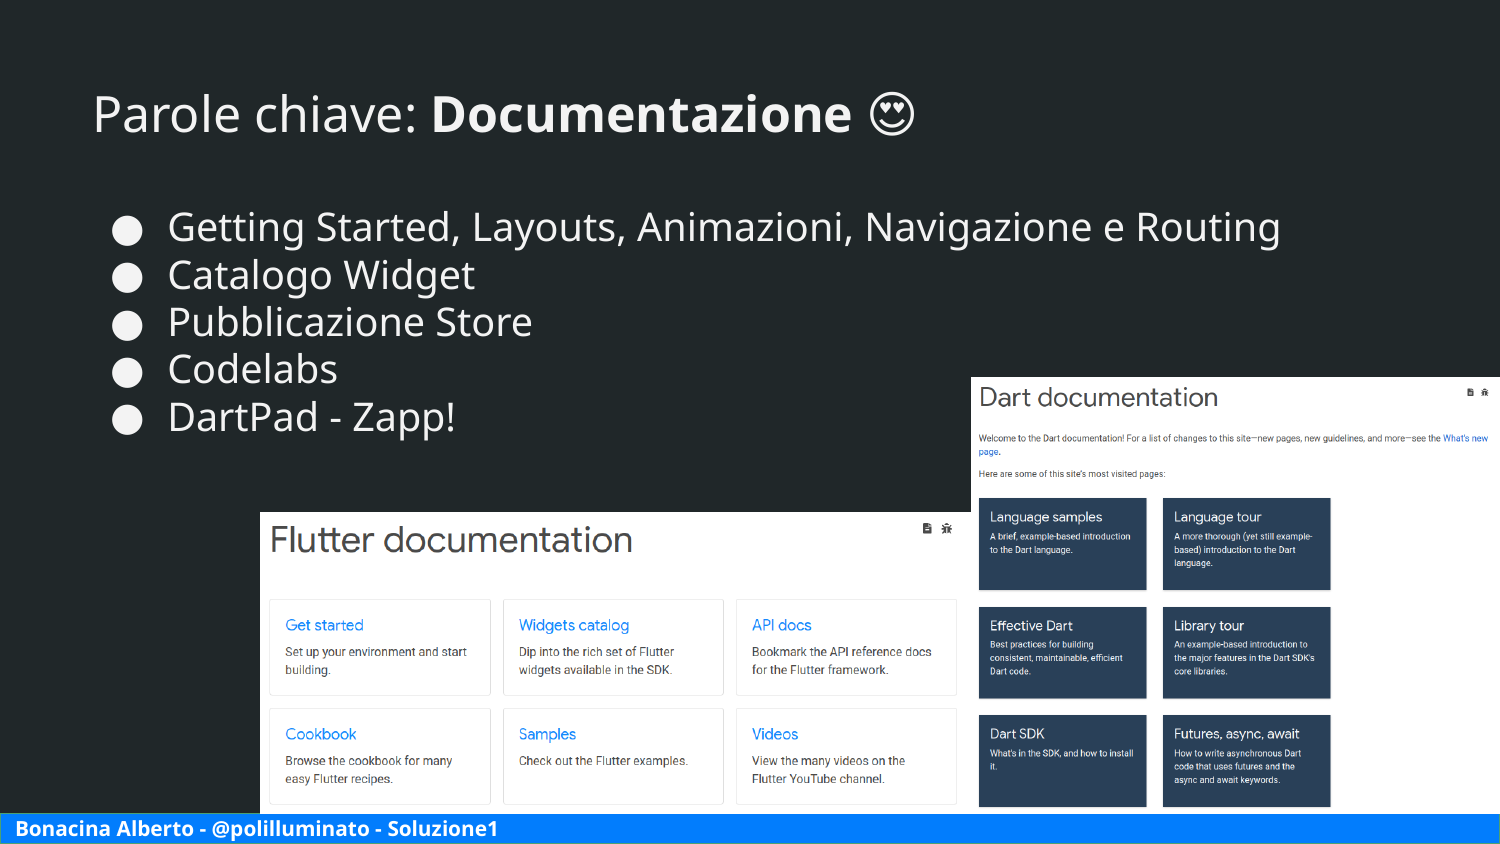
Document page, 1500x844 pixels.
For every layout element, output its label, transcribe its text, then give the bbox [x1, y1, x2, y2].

picture [260, 377, 1500, 814]
text_box Parole chiave: Documentazione 😍 [77, 67, 1055, 159]
text_box Bonacina Alberto - @polilluminato - Soluzione1 [0, 800, 1500, 844]
text_box Getting Started, Layouts, Animazioni, Navigazione e Routing Catalogo Widget Pubblicazione Store Codelabs DartPad - Zapp! [77, 187, 1400, 455]
